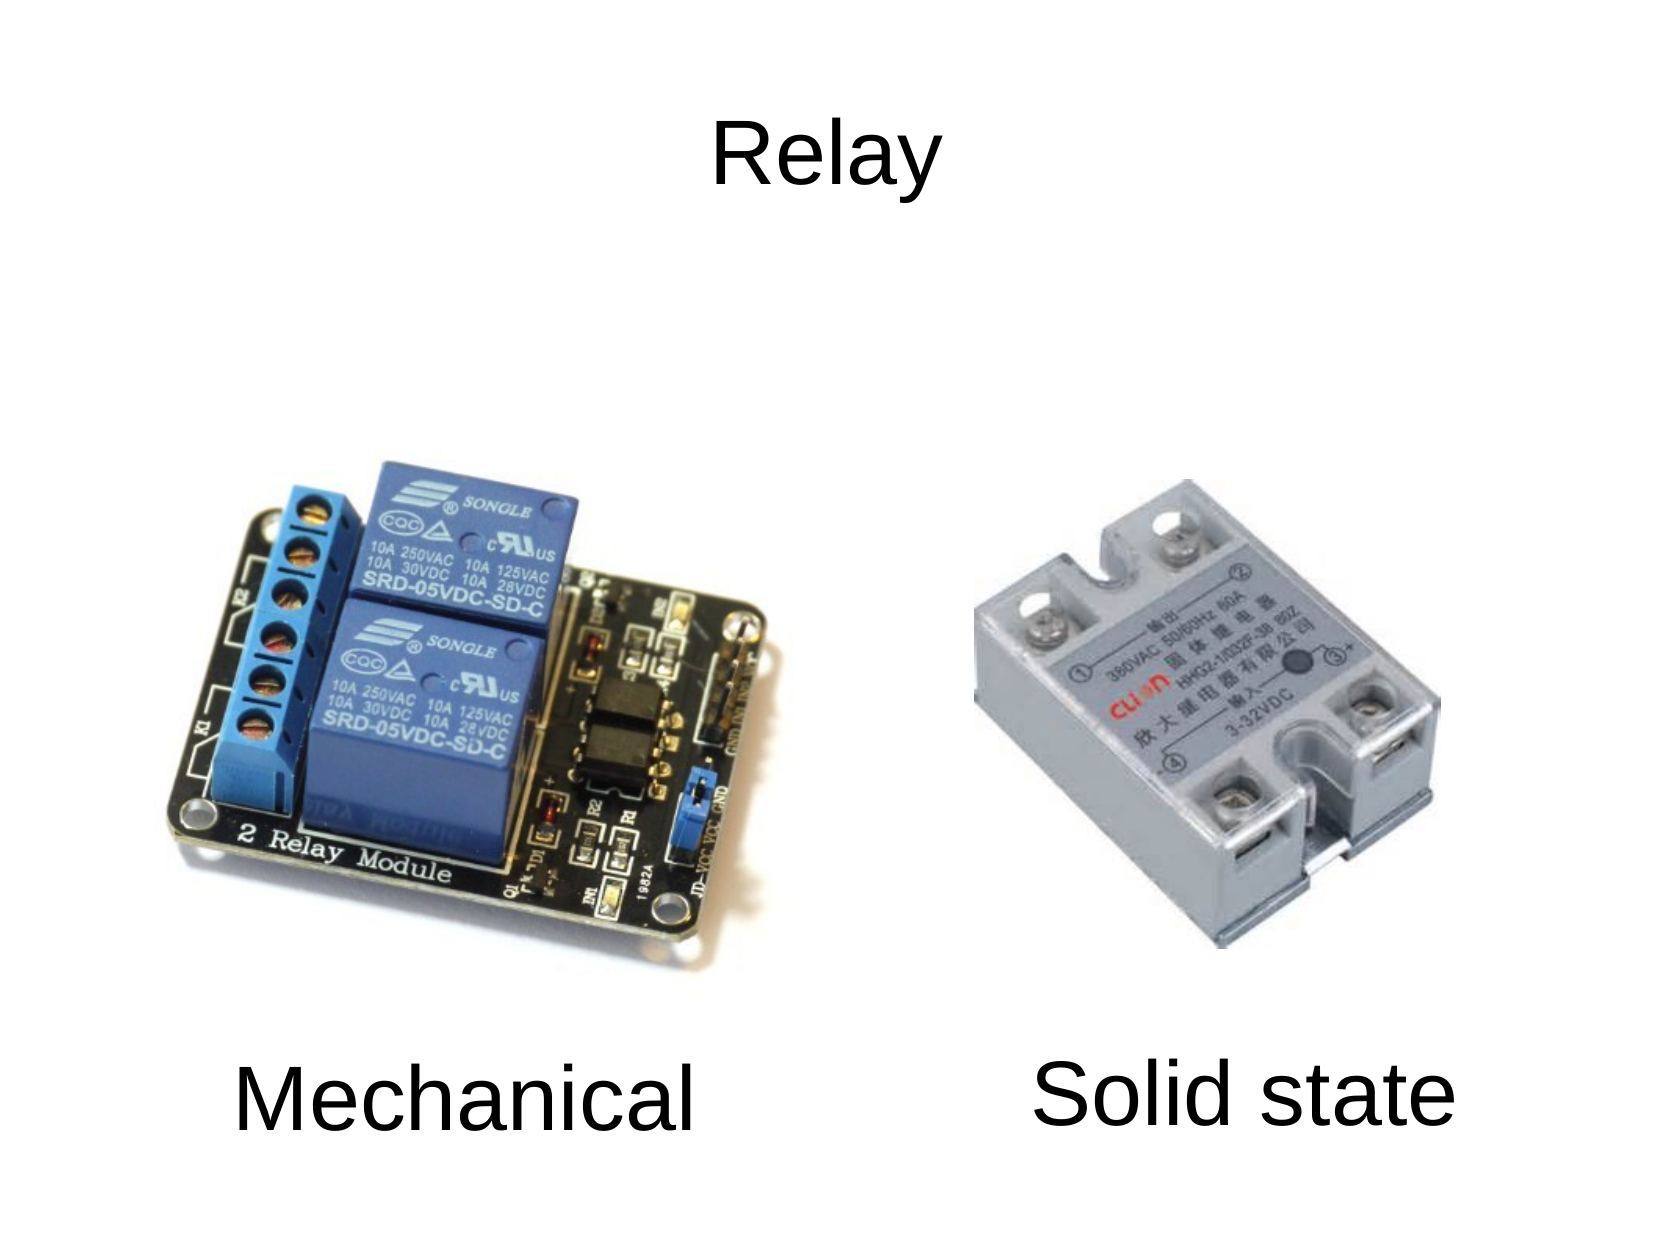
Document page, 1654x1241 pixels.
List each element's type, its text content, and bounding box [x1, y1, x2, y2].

text_box Solid state [915, 1035, 1576, 1166]
title Relay [82, 49, 1571, 257]
text_box Mechanical [135, 1039, 796, 1171]
picture [67, 322, 1441, 1036]
